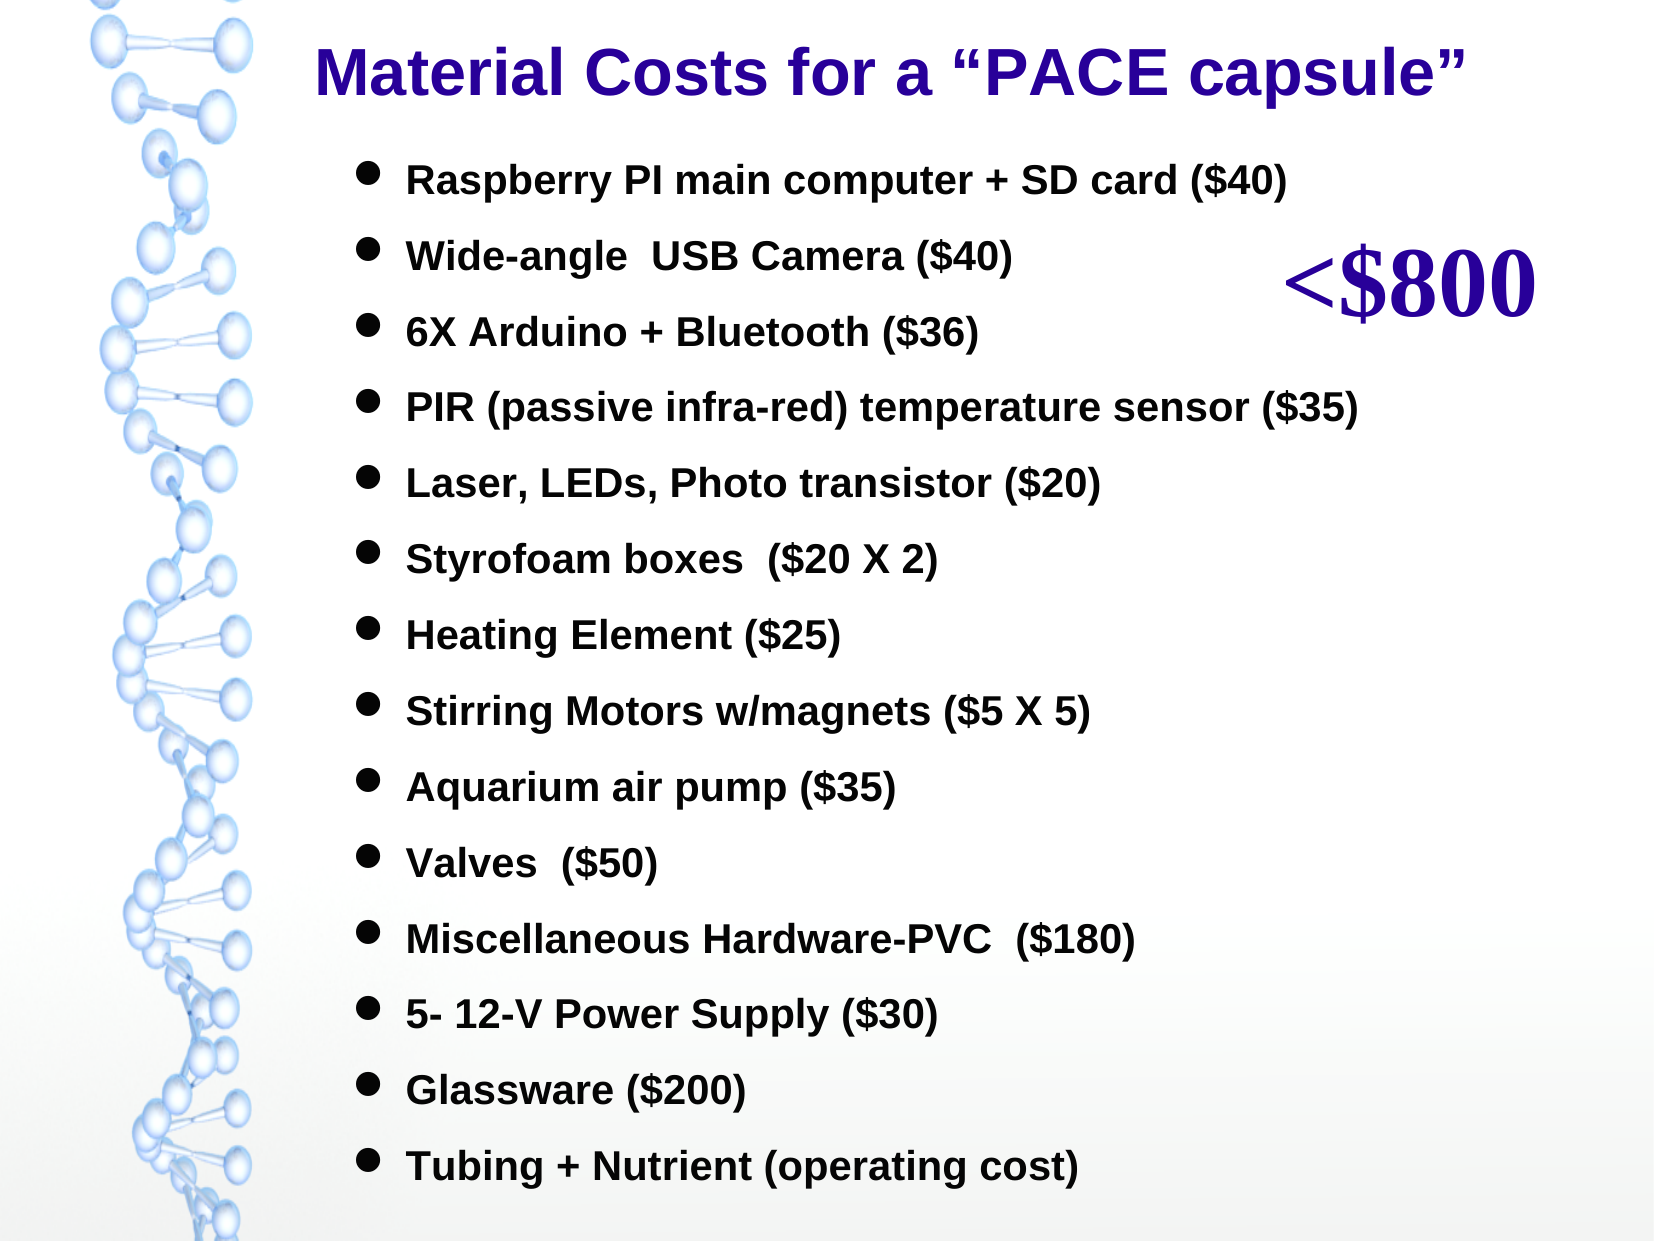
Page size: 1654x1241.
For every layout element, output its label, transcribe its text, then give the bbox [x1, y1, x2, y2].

text_box Raspberry PI main computer + SD card ($40) Wide-angle USB Camera ($40) 6X Arduino + Bluetooth ($36) PIR (passive infra-red) temperature sensor ($35) Laser, LEDs, Photo transistor ($20) Styrofoam boxes ($20 X 2) Heating Element ($25) Stirring Motors w/magnets ($5 X 5) Aquarium air pump ($35) Valves ($50) Miscellaneous Hardware-PVC ($180) 5- 12-V Power Supply ($30) Glassware ($200) Tubing + Nutrient (operating cost) [335, 153, 1607, 1186]
text_box Material Costs for a “PACE capsule” [299, 15, 1486, 128]
picture [0, 0, 1654, 1241]
text_box <$800 [1229, 202, 1591, 360]
